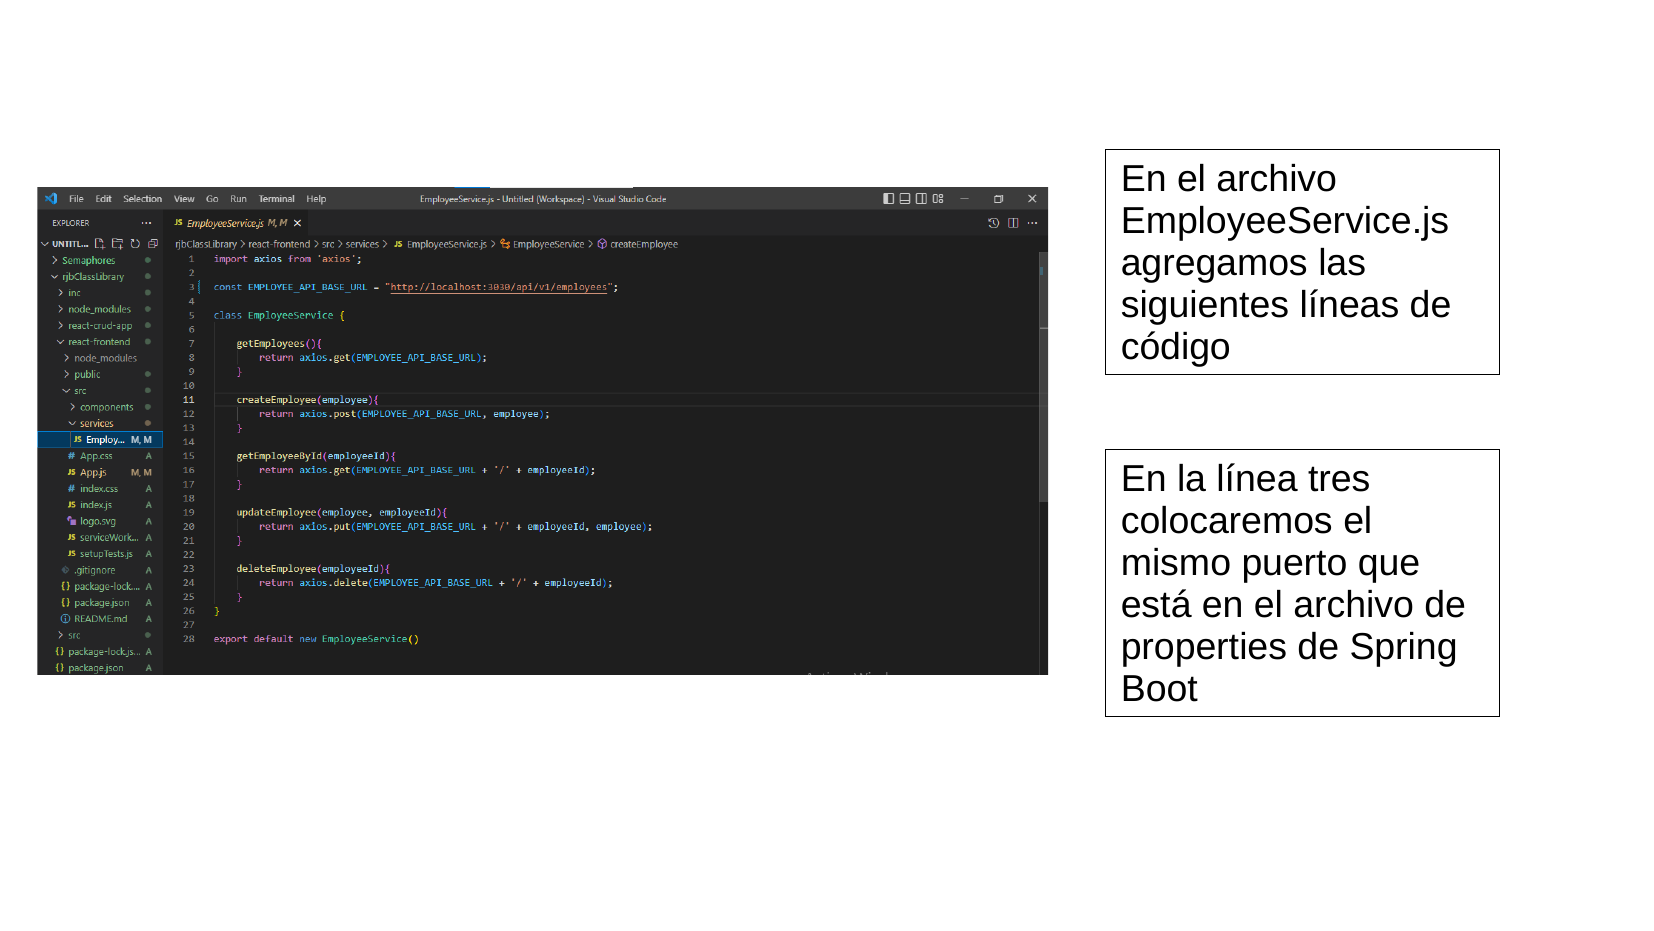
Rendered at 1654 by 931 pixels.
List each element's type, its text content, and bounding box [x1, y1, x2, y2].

text_box En la línea tres colocaremos el mismo puerto que está en el archivo de properties de Spring Boot [1105, 449, 1500, 717]
text_box En el archivo EmployeeService.js agregamos las siguientes líneas de código [1105, 149, 1500, 375]
picture [37, 187, 1049, 675]
